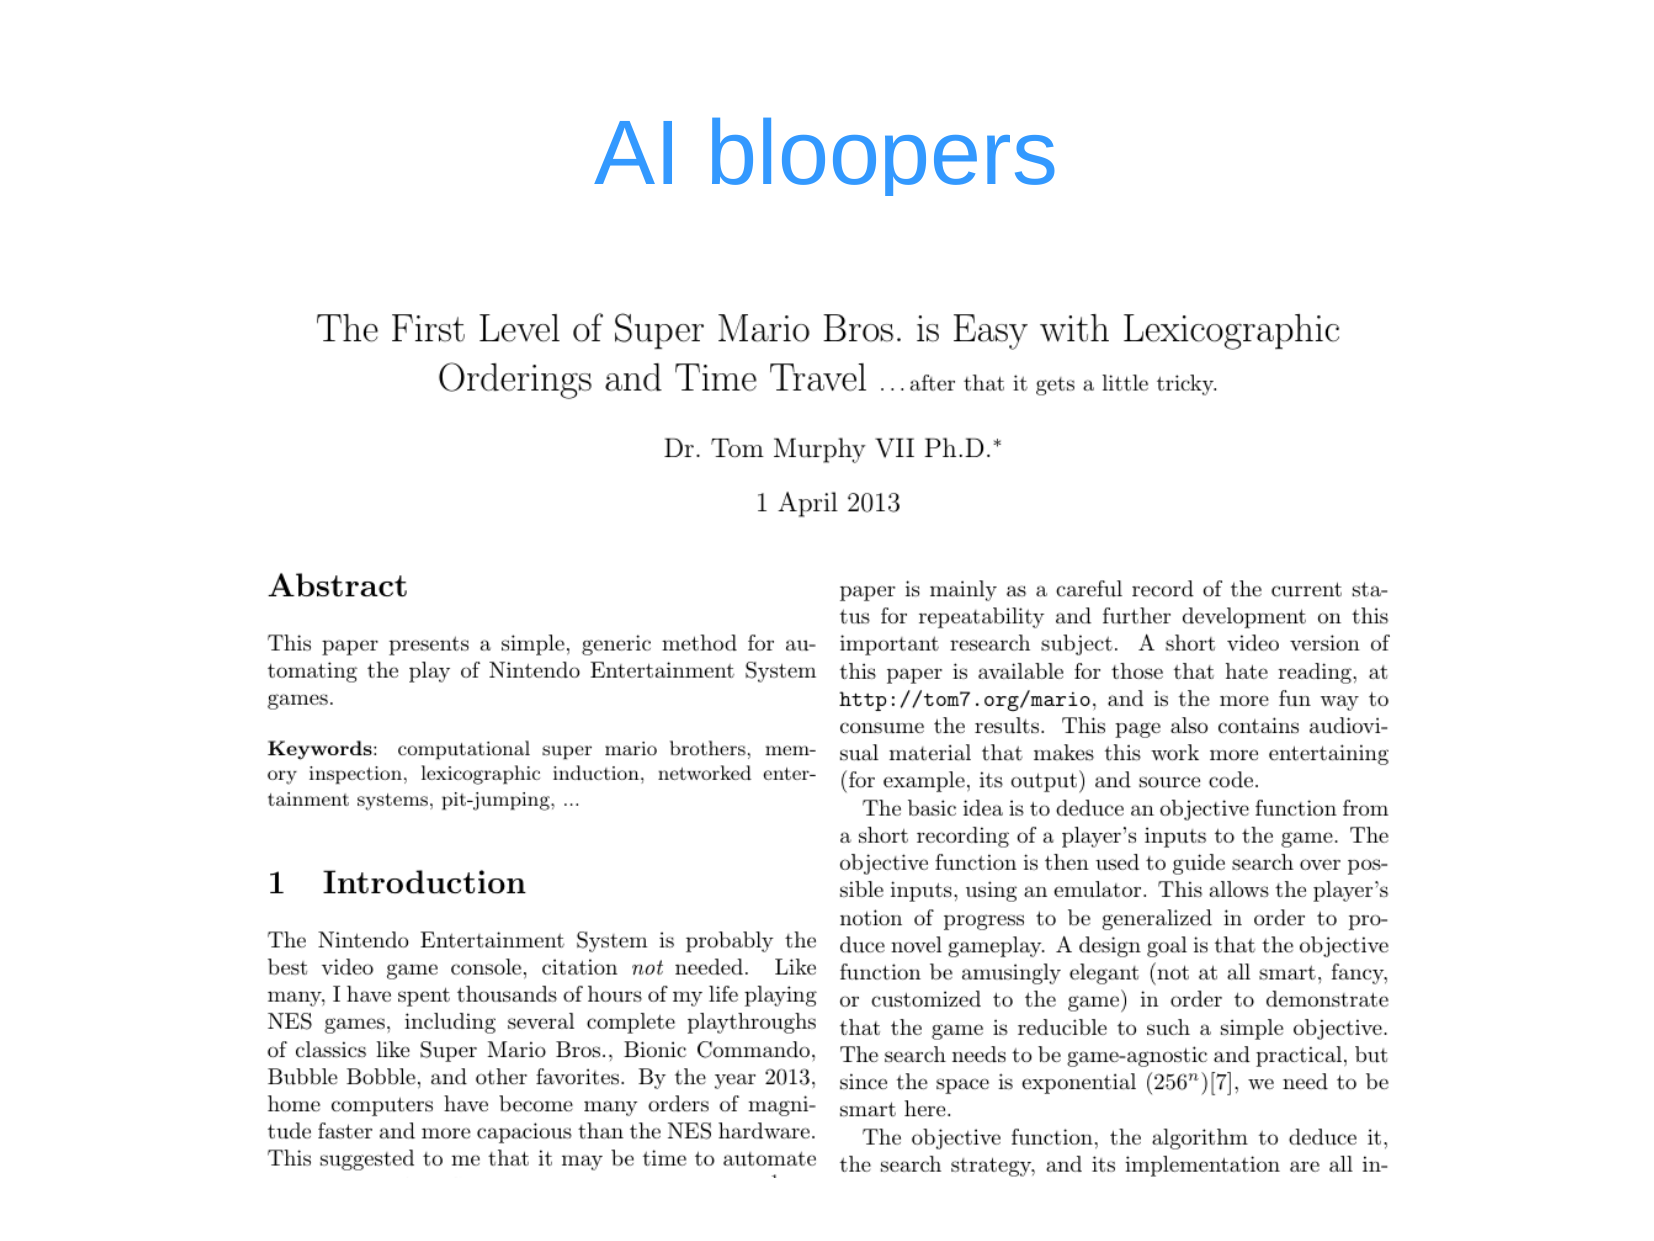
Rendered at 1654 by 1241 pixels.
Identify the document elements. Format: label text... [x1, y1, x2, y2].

picture [184, 196, 1497, 1179]
title AI bloopers [82, 49, 1571, 257]
